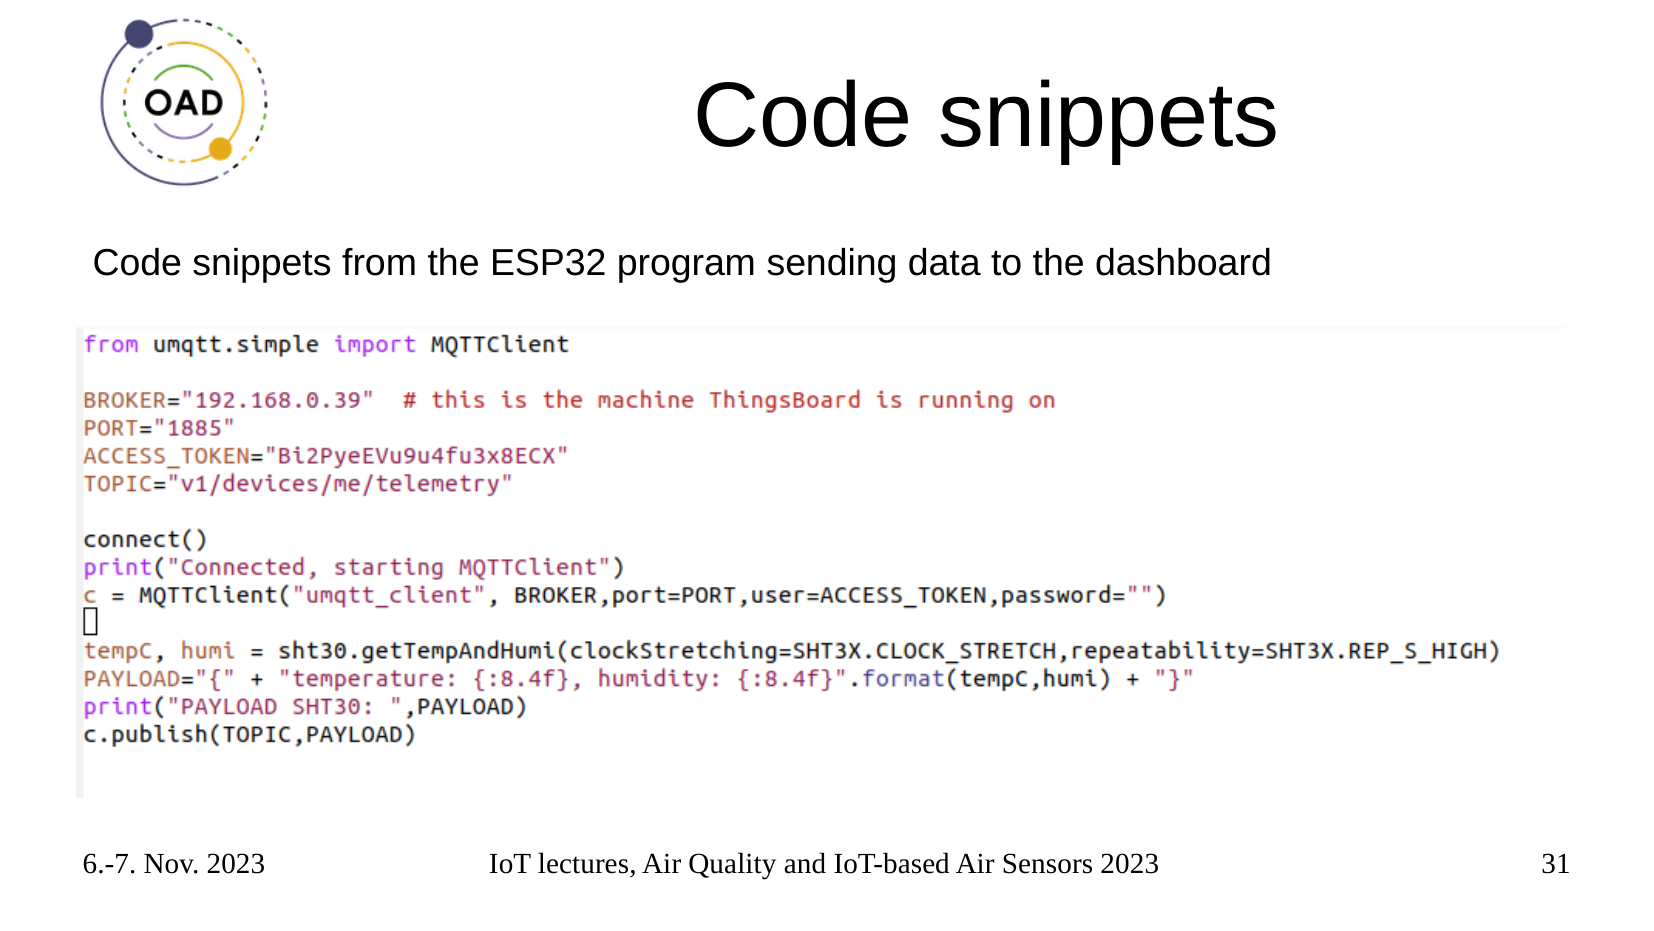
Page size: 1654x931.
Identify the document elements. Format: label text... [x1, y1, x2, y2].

text_box Code snippets from the ESP32 program sending data to the dashboard [77, 233, 1288, 291]
picture [59, 4, 303, 207]
title Code snippets [403, 37, 1571, 193]
picture [76, 326, 1565, 798]
